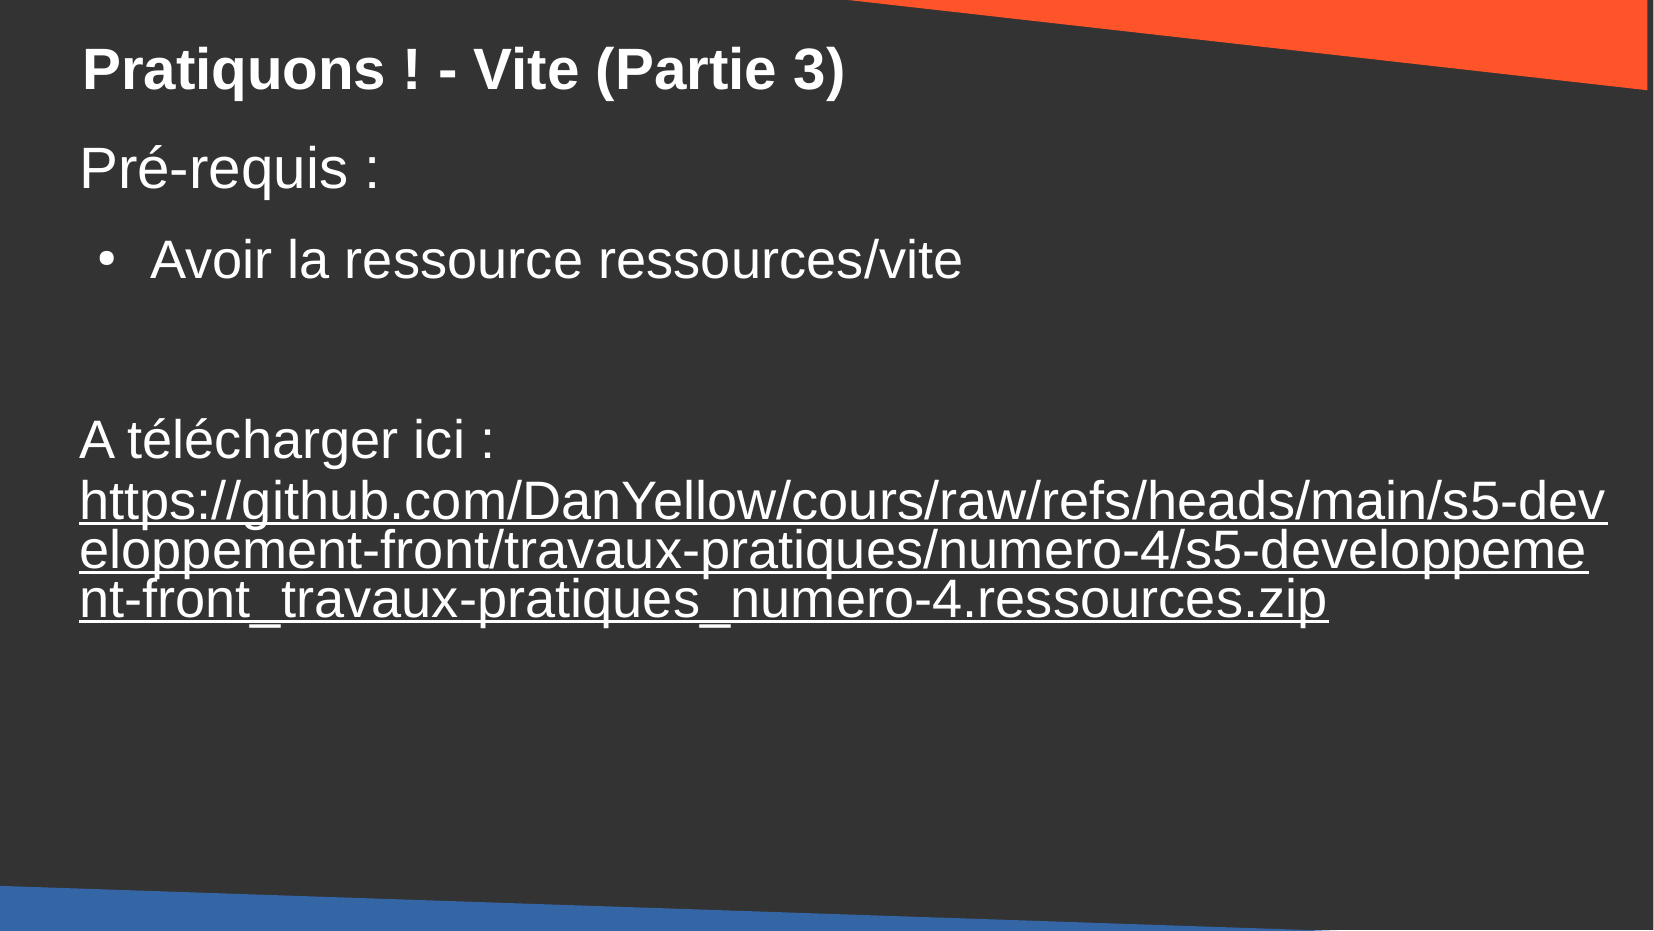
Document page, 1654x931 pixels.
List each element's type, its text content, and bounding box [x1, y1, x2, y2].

text_box [848, 0, 1648, 91]
title Pratiquons ! - Vite (Partie 3) [82, 37, 1571, 114]
list Pré-requis : Avoir la ressource ressources/vite A télécharger ici : https://github.com/DanYellow/cours/raw/refs/heads/main/s5-developpement-front/travaux-pratiques/numero-4/s5-developpement-front_travaux-pratiques_numero-4.ressources.zip [79, 135, 1619, 721]
text_box [0, 885, 1337, 931]
